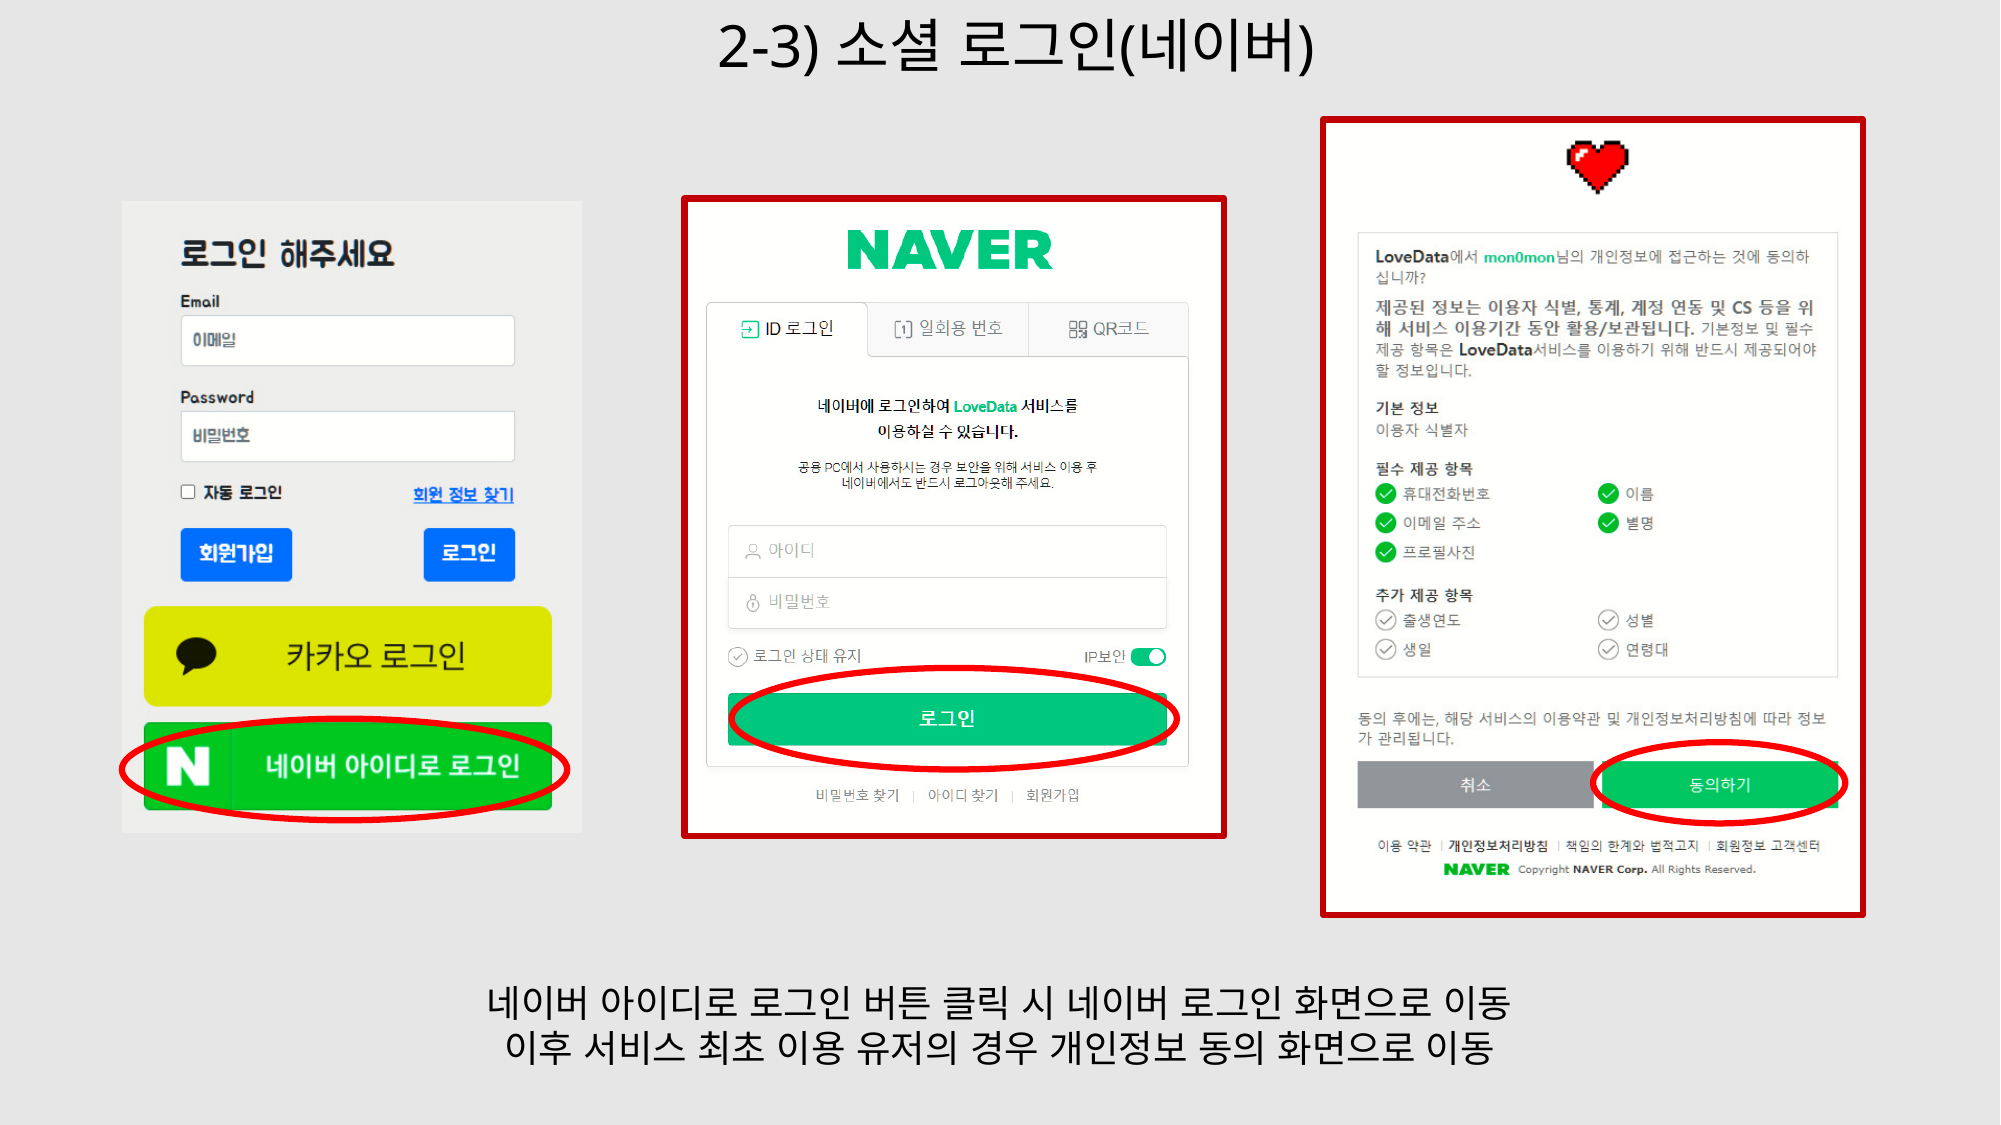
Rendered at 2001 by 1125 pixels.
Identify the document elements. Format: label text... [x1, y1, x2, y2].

picture [687, 201, 1221, 833]
picture [126, 722, 563, 817]
text_box 네이버 아이디로 로그인 버튼 클릭 시 네이버 로그인 화면으로 이동 이후 서비스 최초 이용 유저의 경우 개인정보 동의 화면으로 이동 [472, 972, 1528, 1078]
picture [1326, 122, 1860, 912]
picture [121, 201, 583, 833]
text_box 2-3) 소셜 로그인(네이버) [504, 2, 1528, 87]
